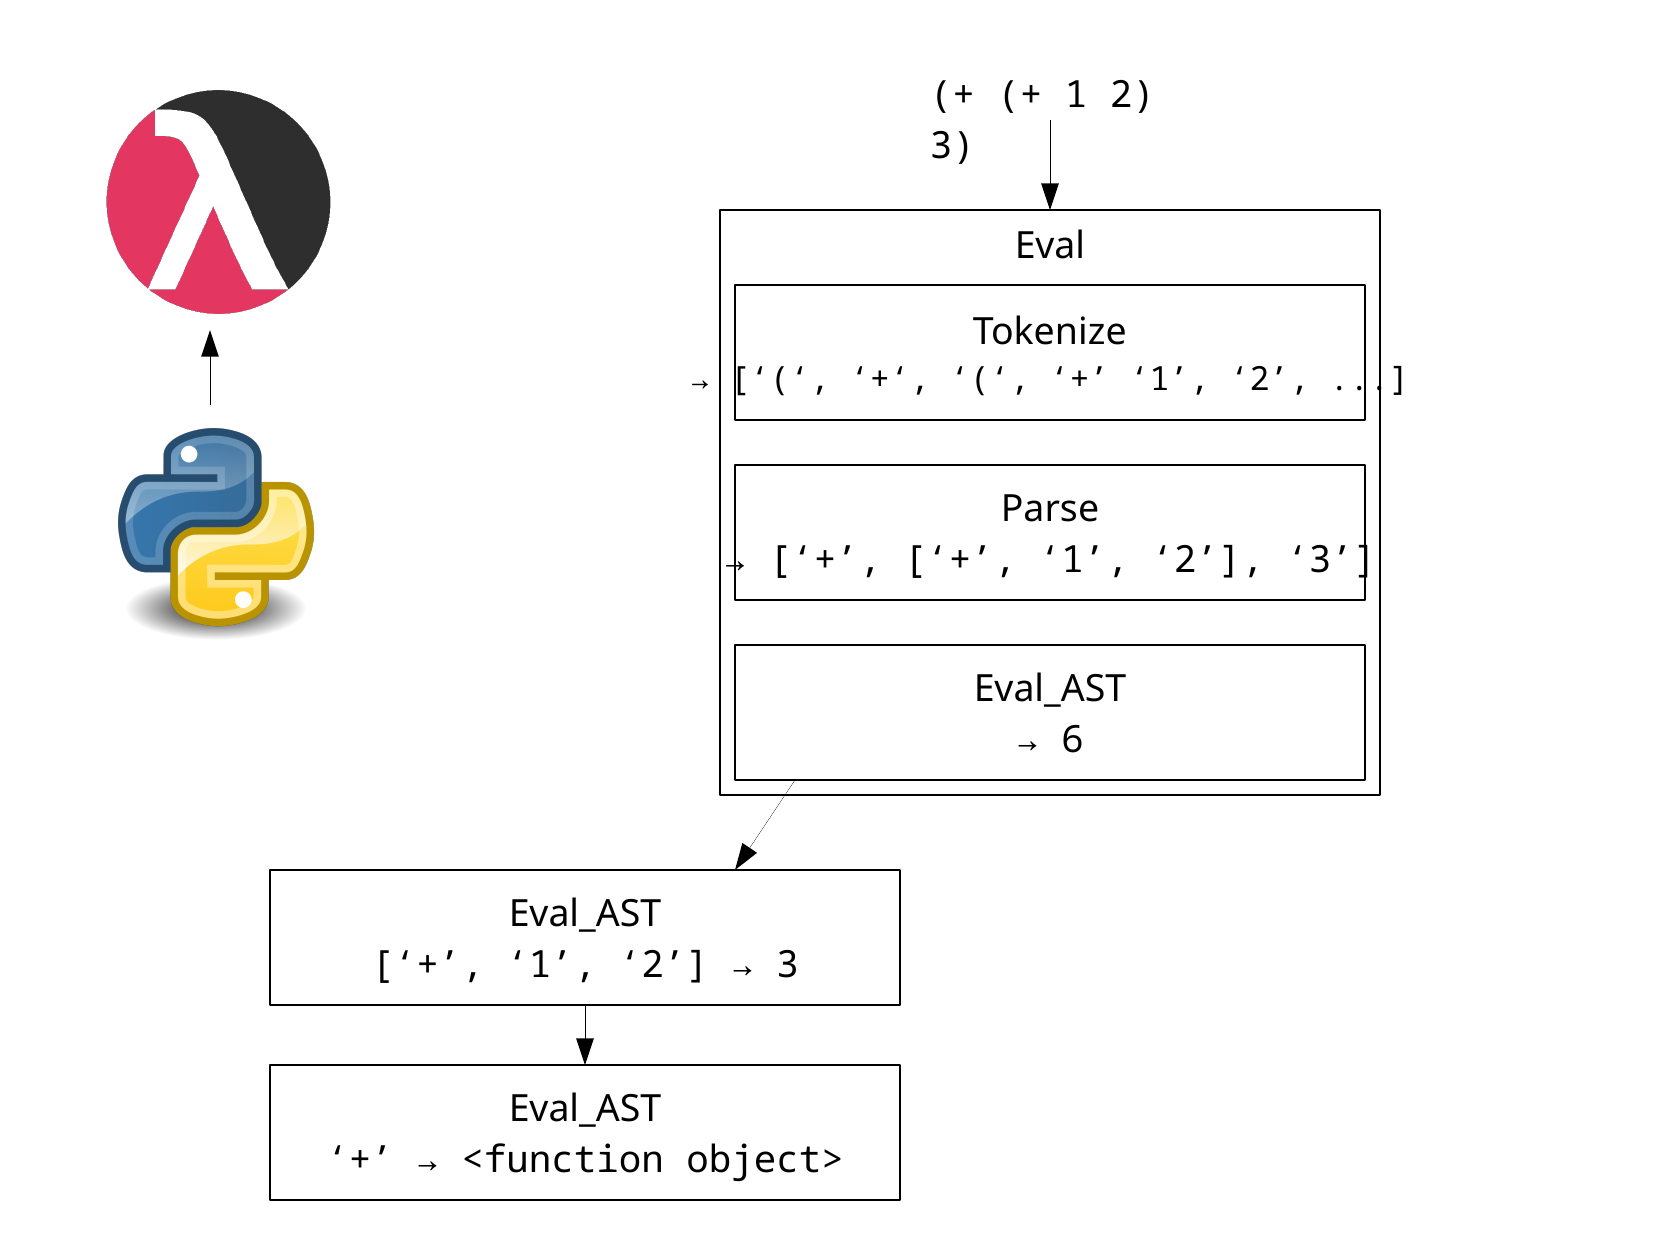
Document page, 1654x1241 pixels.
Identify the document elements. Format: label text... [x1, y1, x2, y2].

text_box Tokenize → [‘(‘, ‘+‘, ‘(‘, ‘+’ ‘1’, ‘2’, ...] [735, 285, 1366, 421]
picture [105, 423, 327, 646]
text_box Eval_AST ‘+’ → <function object> [270, 1065, 901, 1201]
text_box Parse → [‘+’, [‘+’, ‘1’, ‘2’], ‘3’] [735, 465, 1366, 601]
text_box Eval_AST → 6 [735, 645, 1366, 781]
text_box Eval_AST [‘+’, ‘1’, ‘2’] → 3 [270, 870, 901, 1006]
picture [105, 89, 331, 316]
text_box Eval [720, 210, 1381, 796]
text_box (+ (+ 1 2) 3) [915, 60, 1216, 151]
